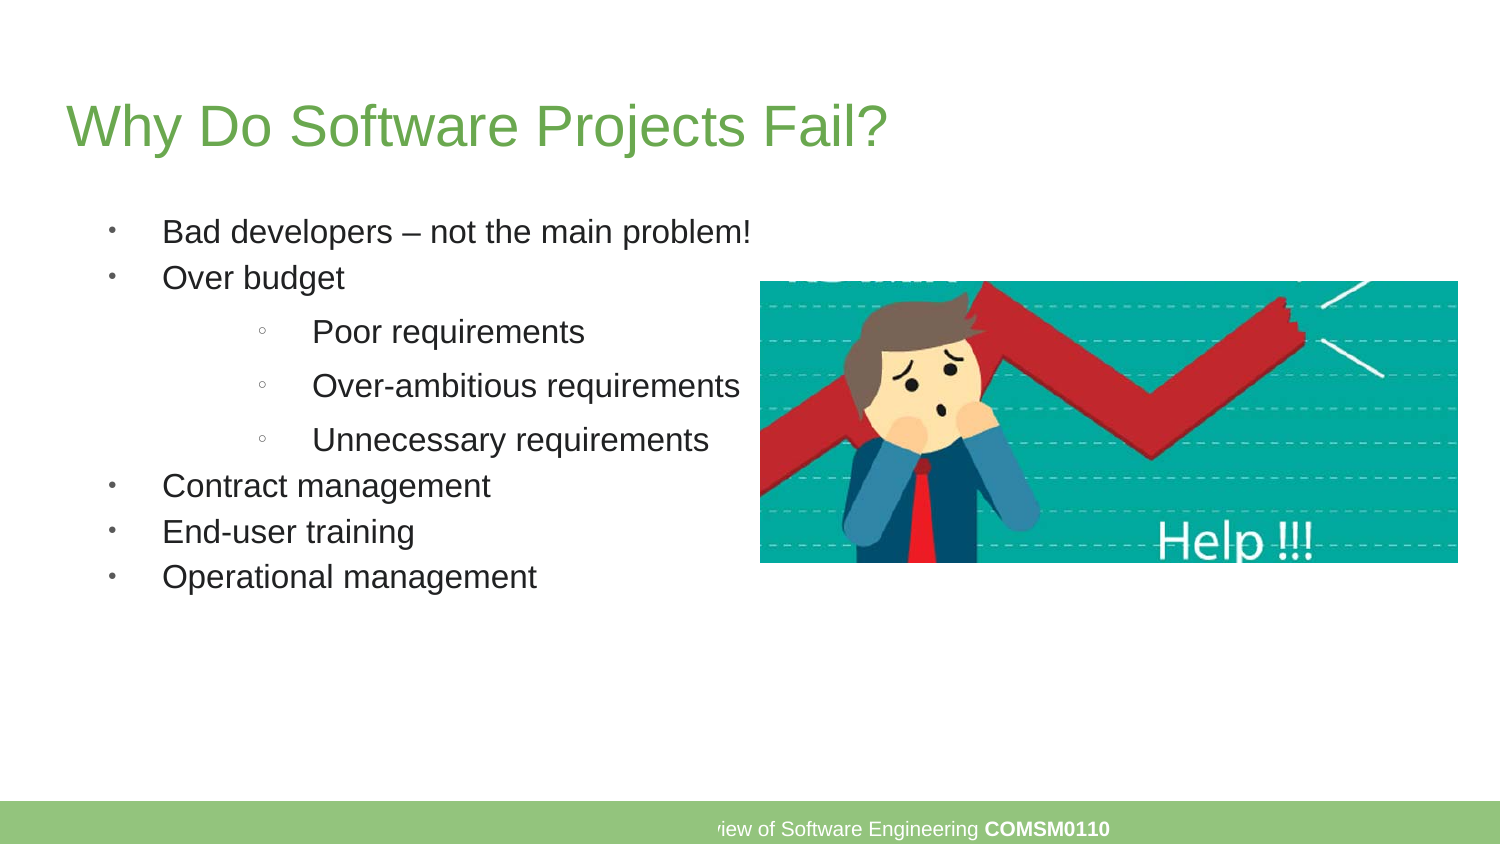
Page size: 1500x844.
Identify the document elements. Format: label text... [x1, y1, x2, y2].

list Bad developers – not the main problem! Over budget Poor requirements Over-ambitious requirements Unnecessary requirements Contract management End-user training Operational management [51, 189, 1240, 676]
title Why Do Software Projects Fail? [51, 72, 1449, 167]
picture [760, 281, 1458, 563]
